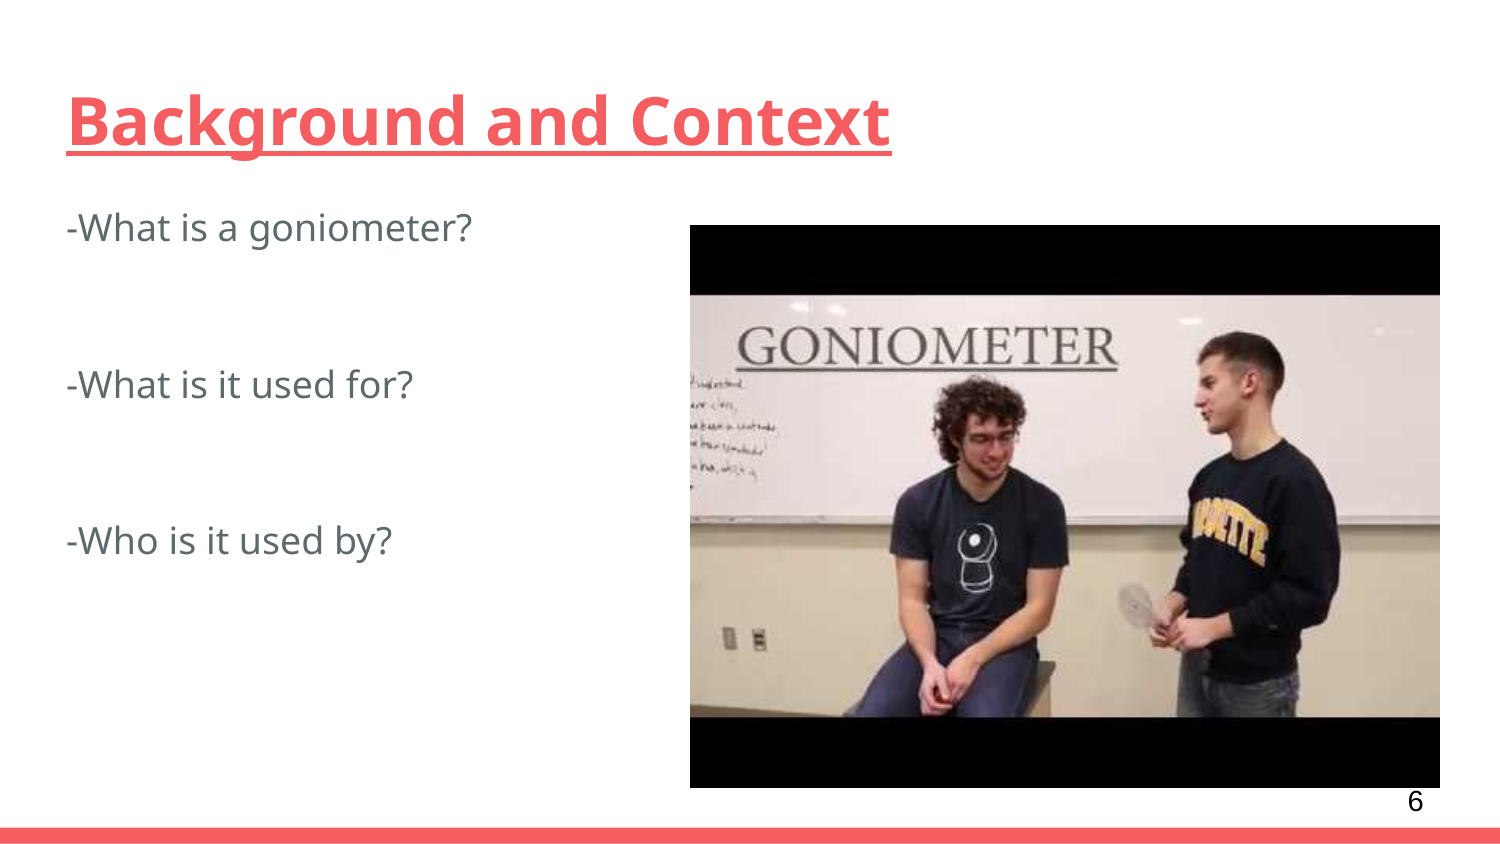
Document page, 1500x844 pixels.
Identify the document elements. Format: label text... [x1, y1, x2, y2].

text_box [690, 225, 1440, 788]
list -What is a goniometer? -What is it used for? -Who is it used by? [51, 189, 1449, 750]
slide_number <number> [1392, 767, 1483, 833]
title Background and Context [51, 64, 1449, 167]
